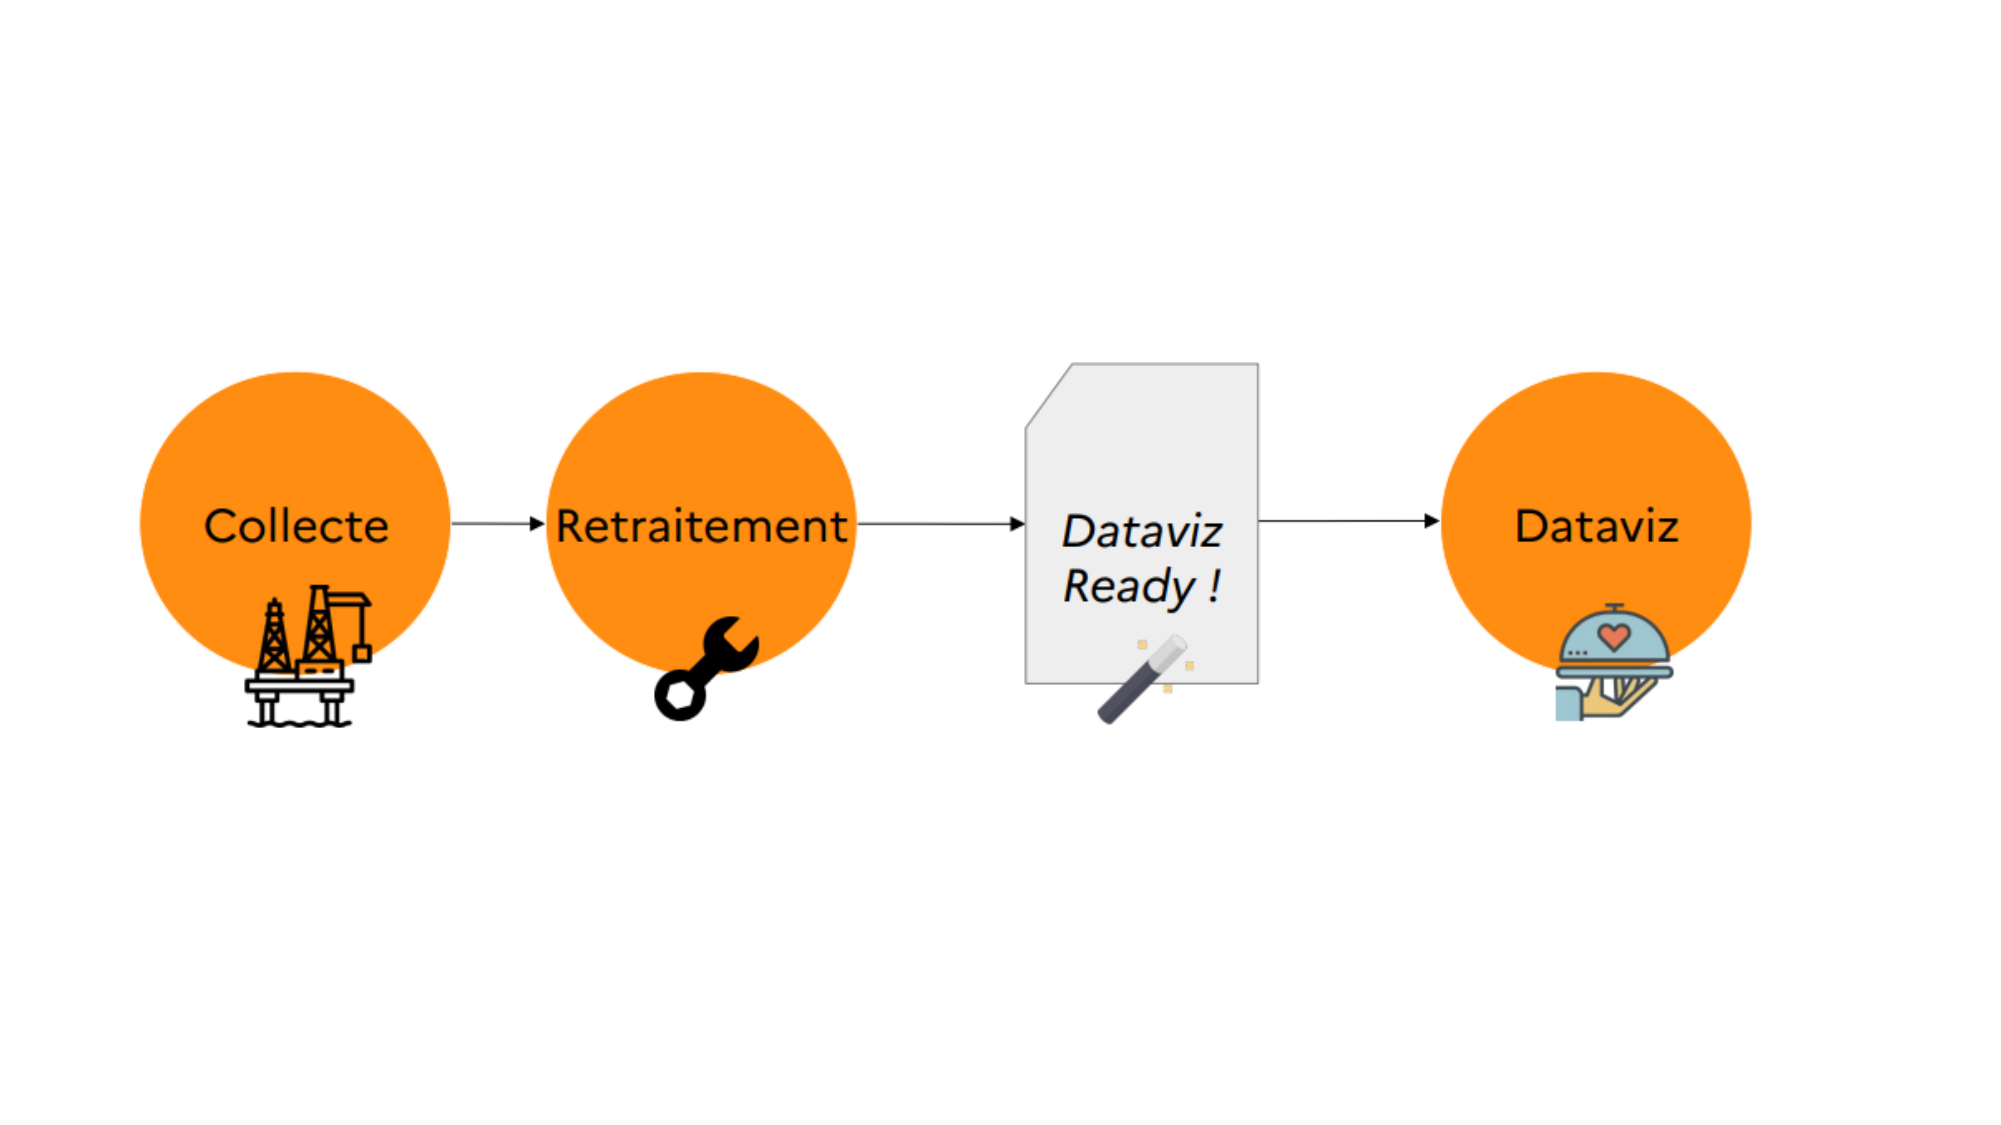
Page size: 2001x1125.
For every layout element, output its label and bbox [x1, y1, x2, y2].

picture [102, 278, 1825, 821]
